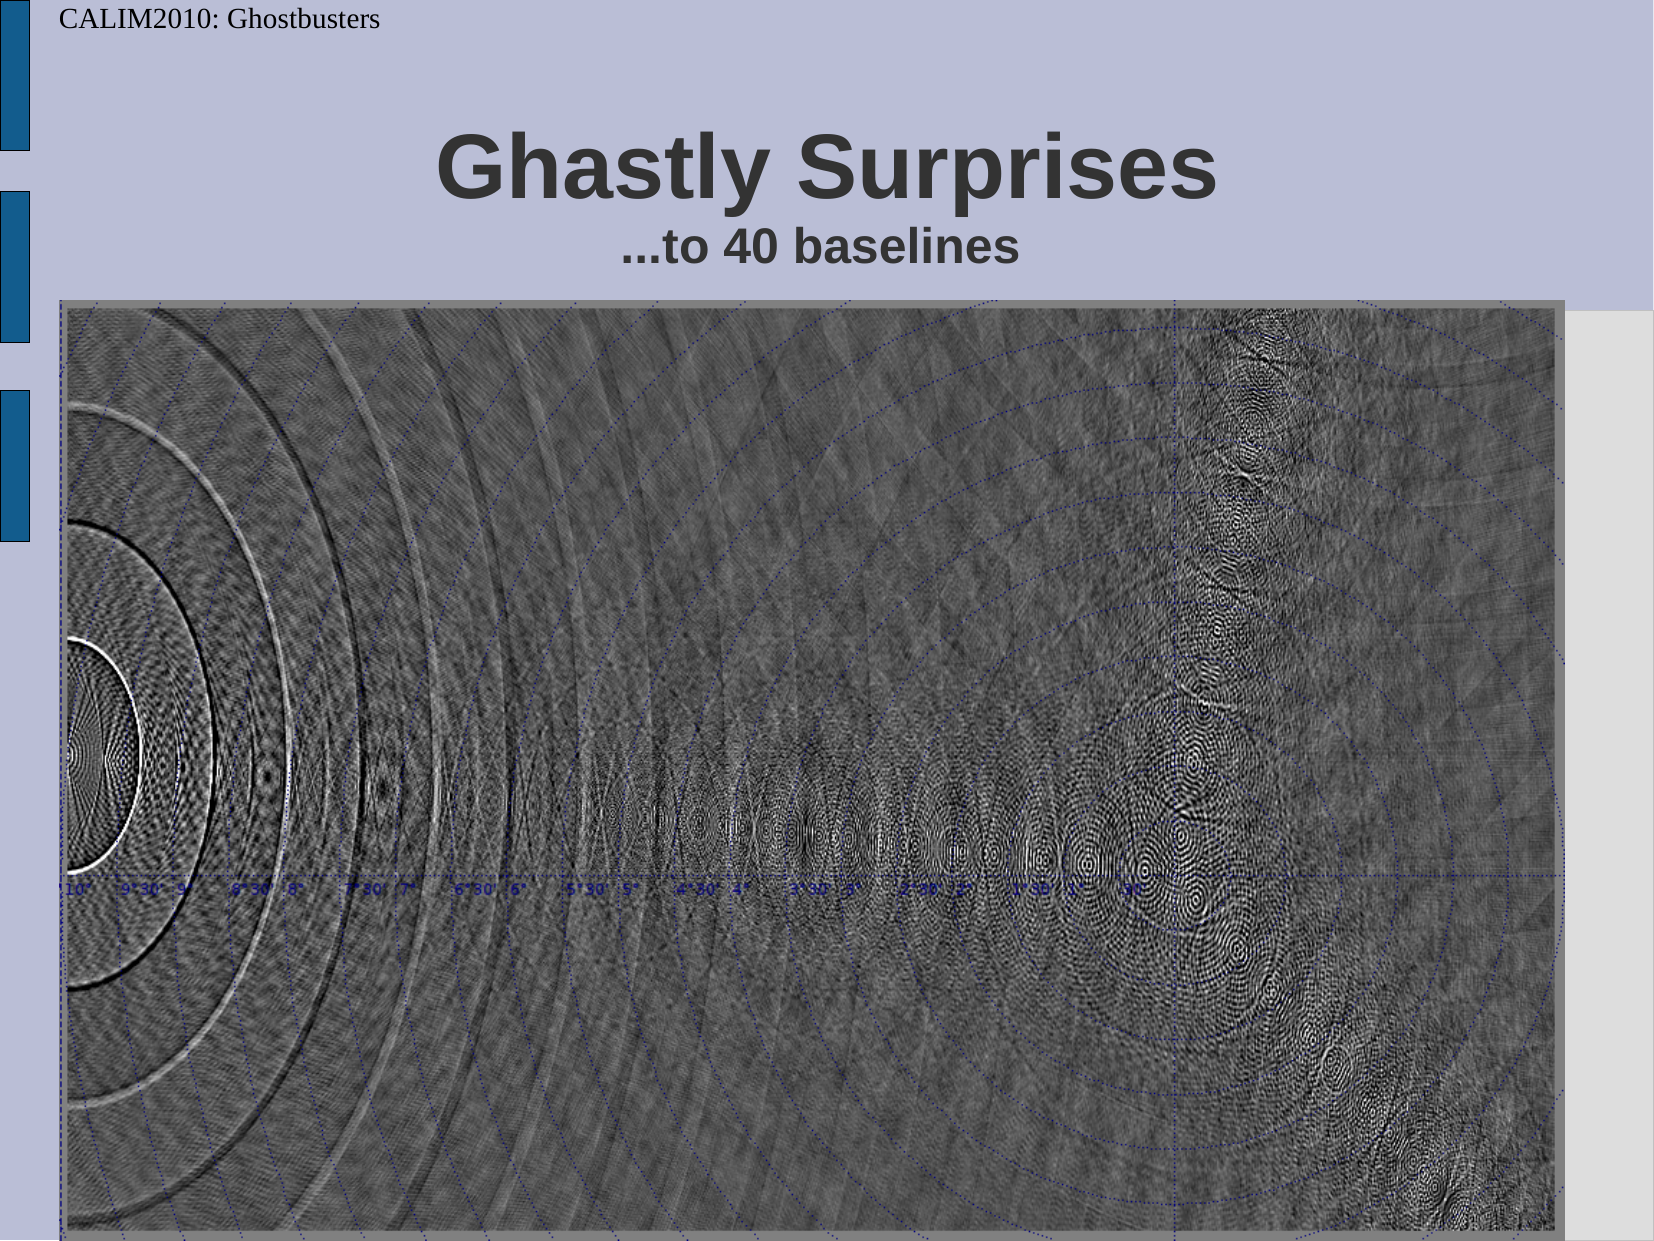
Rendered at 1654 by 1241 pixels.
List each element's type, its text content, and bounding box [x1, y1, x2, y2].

picture [59, 300, 1565, 1241]
title Ghastly Surprises ...to 40 baselines [121, 91, 1534, 299]
